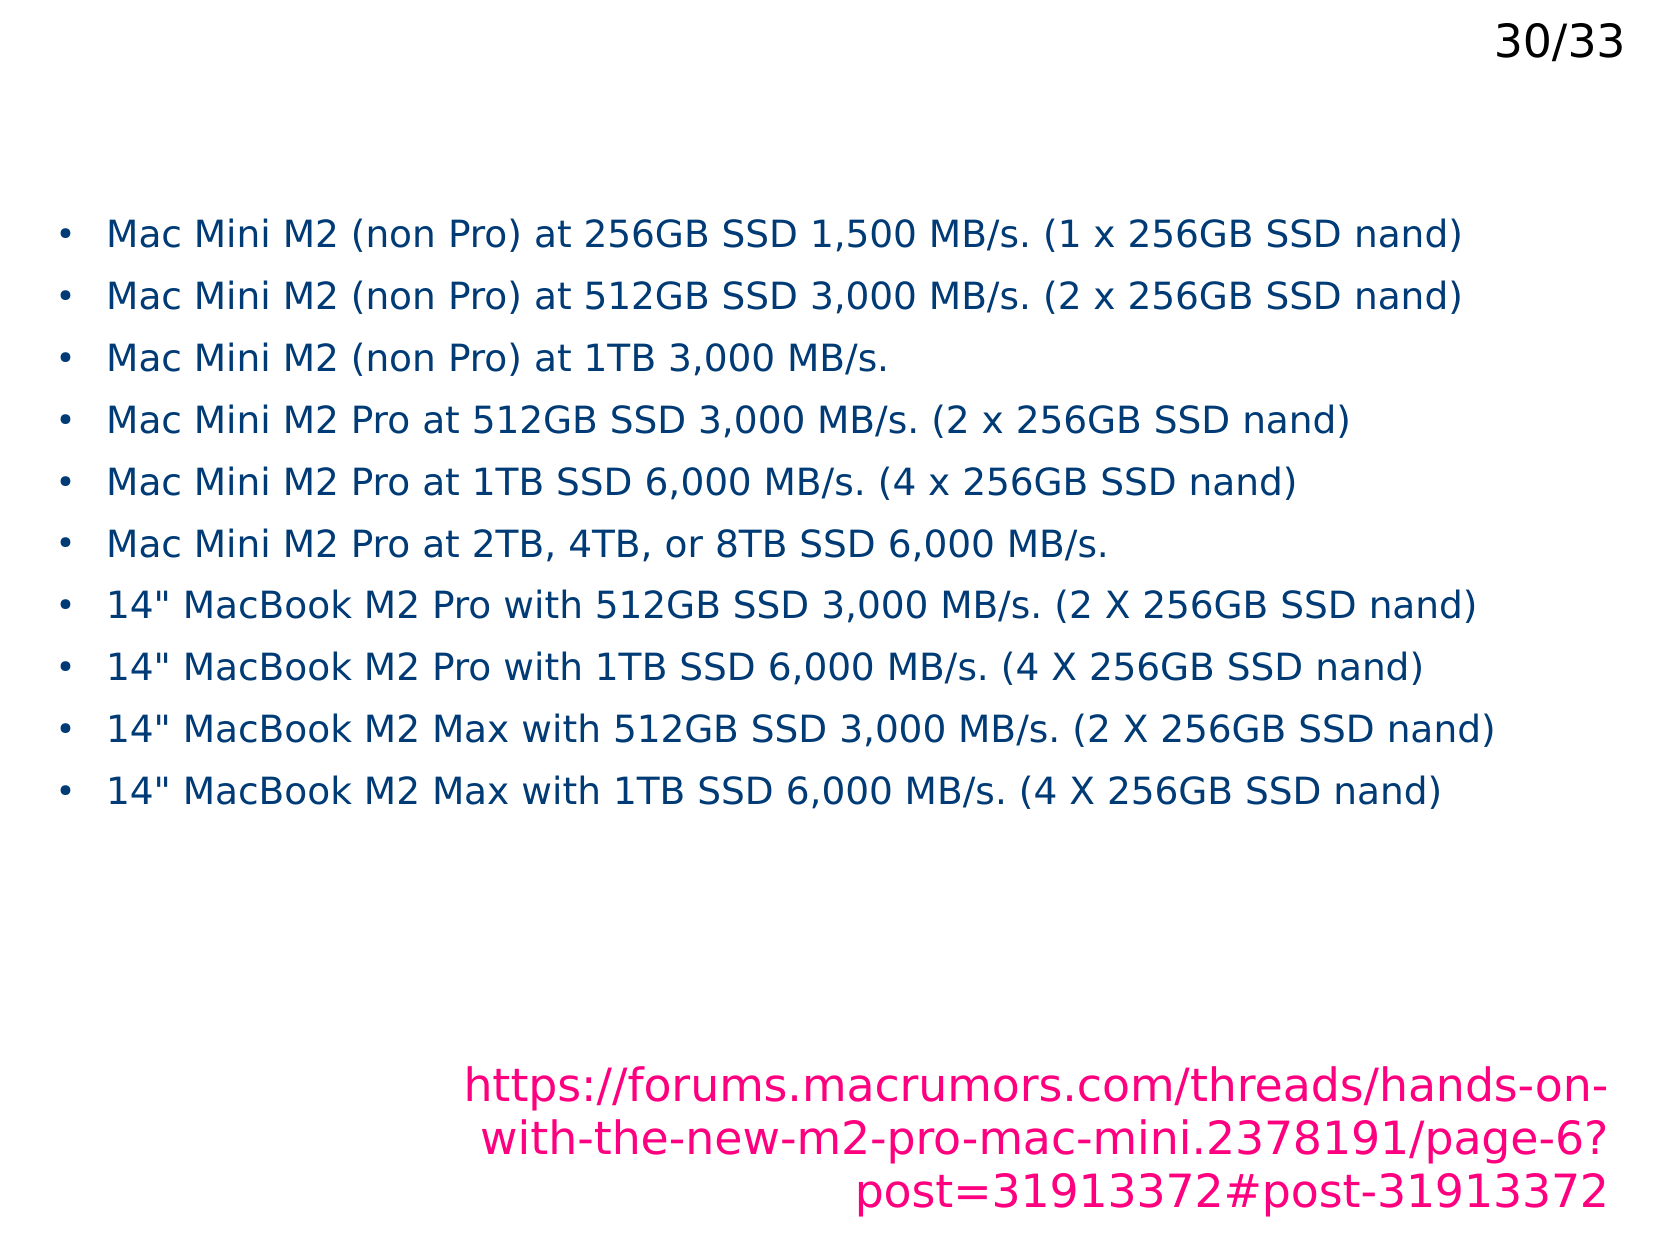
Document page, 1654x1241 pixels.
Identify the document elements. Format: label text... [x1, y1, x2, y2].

text_box https://forums.macrumors.com/threads/hands-on-with-the-new-m2-pro-mac-mini.2378191/page-6?post=31913372#post-31913372 [401, 1051, 1625, 1241]
list Mac Mini M2 (non Pro) at 256GB SSD 1,500 MB/s. (1 x 256GB SSD nand) Mac Mini M2 (non Pro) at 512GB SSD 3,000 MB/s. (2 x 256GB SSD nand) Mac Mini M2 (non Pro) at 1TB 3,000 MB/s. Mac Mini M2 Pro at 512GB SSD 3,000 MB/s. (2 x 256GB SSD nand) Mac Mini M2 Pro at 1TB SSD 6,000 MB/s. (4 x 256GB SSD nand) Mac Mini M2 Pro at 2TB, 4TB, or 8TB SSD 6,000 MB/s. 14" MacBook M2 Pro with 512GB SSD 3,000 MB/s. (2 X 256GB SSD nand) 14" MacBook M2 Pro with 1TB SSD 6,000 MB/s. (4 X 256GB SSD nand) 14" MacBook M2 Max with 512GB SSD 3,000 MB/s. (2 X 256GB SSD nand) 14" MacBook M2 Max with 1TB SSD 6,000 MB/s. (4 X 256GB SSD nand) [59, 206, 1625, 1211]
